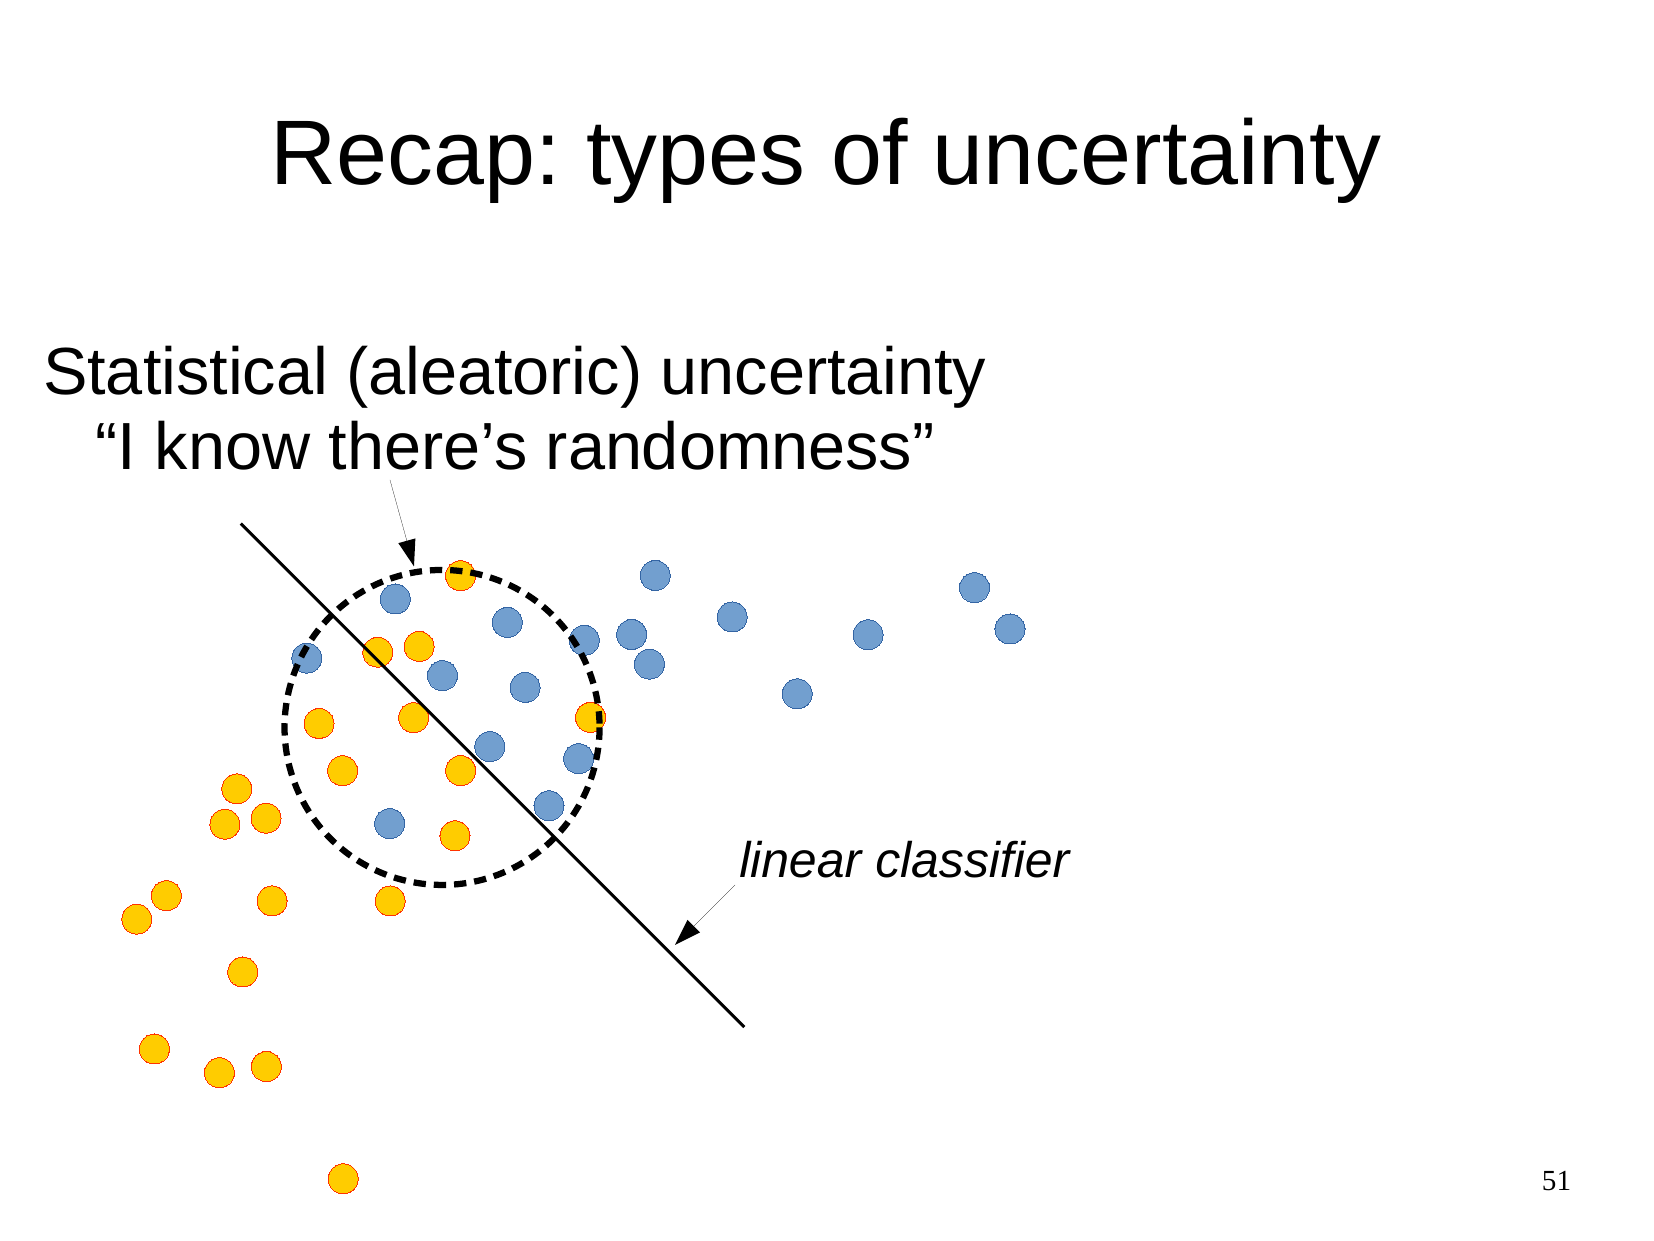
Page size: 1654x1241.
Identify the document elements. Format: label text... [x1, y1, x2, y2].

text_box [227, 956, 258, 987]
text_box [328, 1163, 359, 1194]
text_box [375, 885, 406, 916]
text_box [717, 601, 748, 632]
text_box [616, 619, 647, 650]
text_box [959, 572, 990, 603]
text_box [251, 1051, 282, 1082]
text_box Statistical (aleatoric) uncertainty “I know there’s randomness” [0, 296, 1063, 522]
text_box [994, 613, 1026, 644]
text_box [151, 880, 182, 911]
text_box [640, 560, 671, 591]
text_box [251, 803, 282, 834]
text_box [782, 678, 813, 709]
text_box [257, 885, 288, 916]
text_box [204, 1057, 235, 1088]
text_box [284, 560, 606, 885]
text_box [634, 649, 665, 680]
text_box linear classifier [726, 823, 1083, 898]
text_box [853, 619, 884, 650]
text_box [121, 904, 152, 935]
title Recap: types of uncertainty [82, 49, 1571, 257]
text_box [139, 1033, 170, 1064]
text_box [221, 773, 252, 804]
text_box [209, 809, 240, 840]
